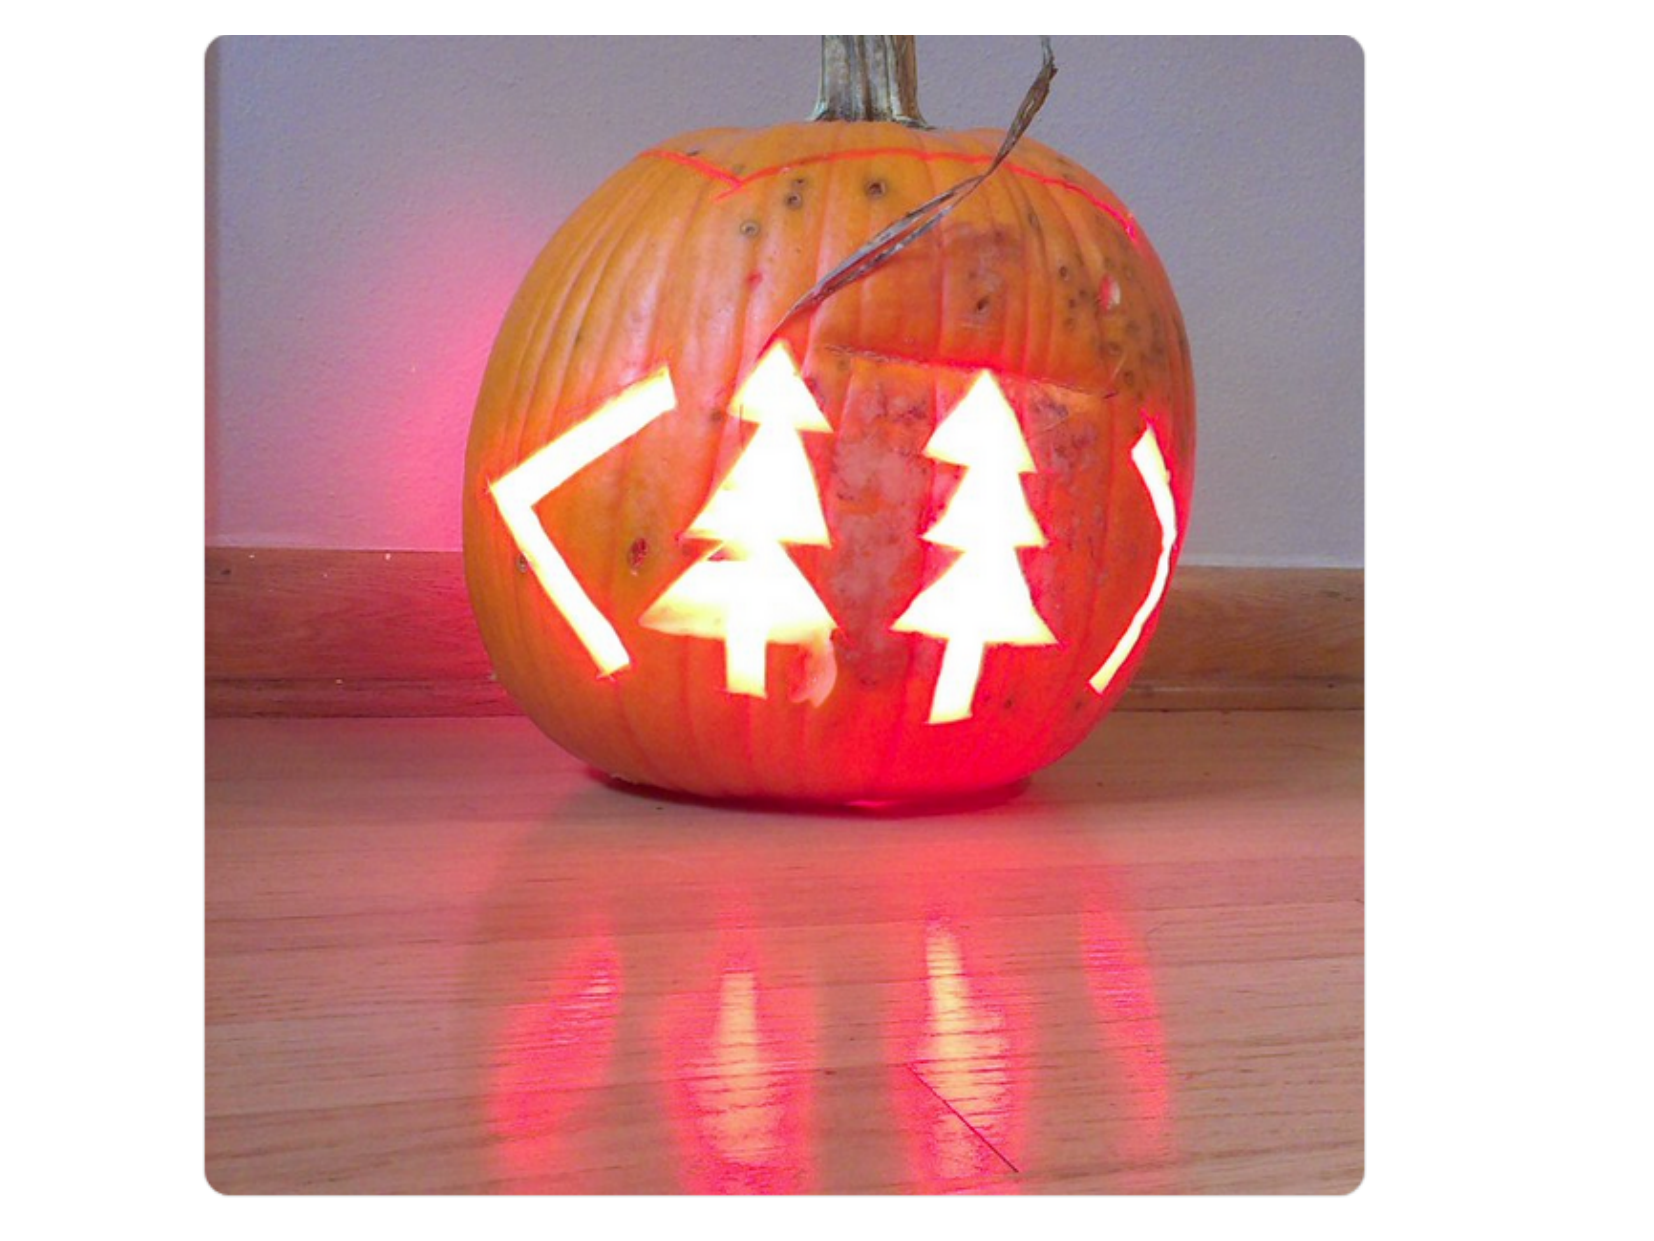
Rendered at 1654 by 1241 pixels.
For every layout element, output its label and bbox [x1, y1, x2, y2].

picture [201, 35, 1382, 1205]
